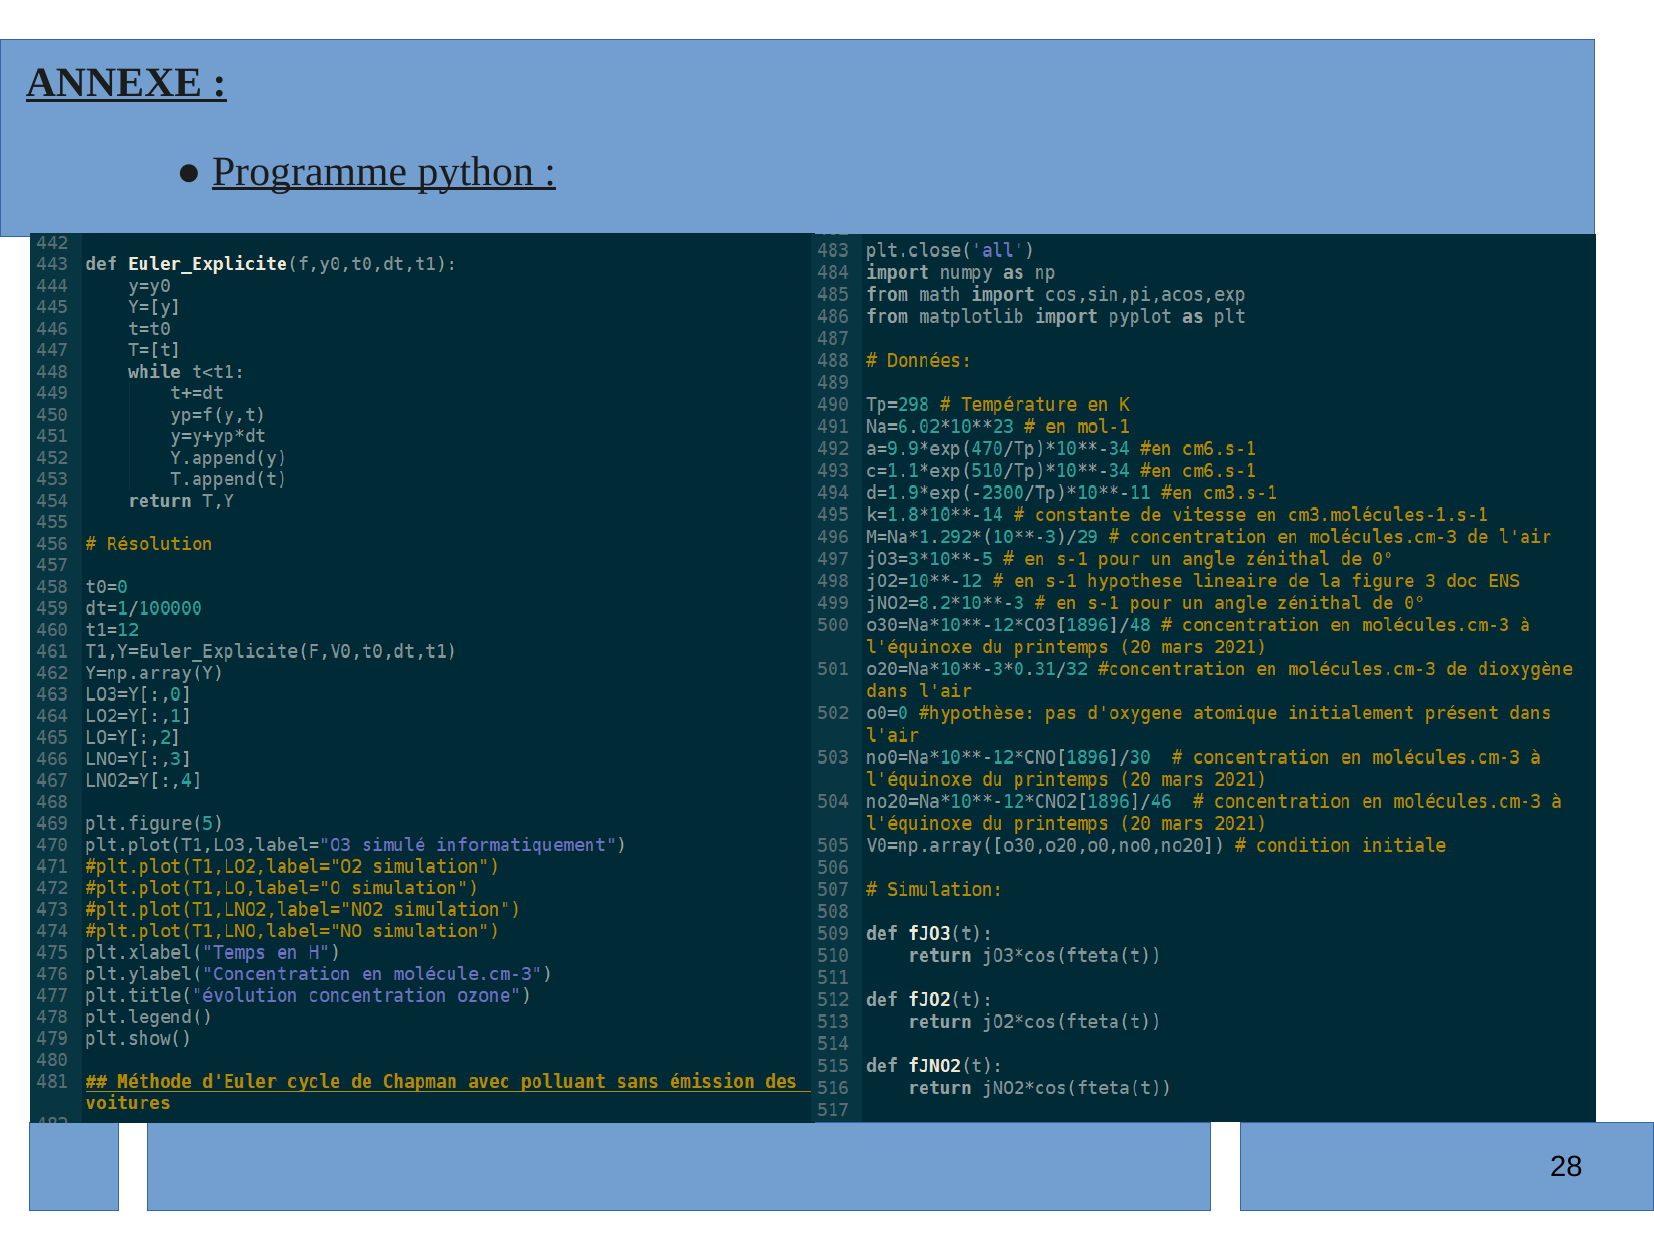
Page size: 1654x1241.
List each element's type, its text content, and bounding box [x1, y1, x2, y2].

picture [225, 949, 249, 962]
picture [583, 842, 592, 850]
picture [1221, 710, 1234, 718]
picture [1292, 751, 1296, 763]
picture [1131, 313, 1138, 326]
picture [1016, 507, 1022, 520]
picture [232, 455, 242, 463]
picture [1260, 751, 1265, 763]
picture [449, 908, 455, 915]
picture [941, 952, 949, 961]
picture [1069, 619, 1073, 630]
picture [880, 753, 890, 763]
picture [1162, 556, 1169, 564]
picture [1115, 556, 1122, 564]
picture [772, 1074, 780, 1087]
picture [1265, 798, 1274, 807]
picture [1337, 842, 1348, 851]
picture [1363, 622, 1371, 630]
picture [352, 903, 371, 915]
picture [873, 709, 880, 718]
text_box ● Programme python : [176, 147, 1566, 283]
picture [395, 971, 403, 979]
picture [1006, 795, 1010, 807]
picture [464, 928, 476, 936]
picture [358, 1074, 370, 1087]
picture [140, 261, 147, 269]
picture [162, 1037, 170, 1044]
picture [1099, 512, 1106, 520]
picture [900, 644, 906, 657]
picture [1339, 622, 1348, 630]
picture [416, 906, 428, 915]
picture [1195, 314, 1202, 322]
picture [1215, 551, 1220, 563]
picture [235, 925, 249, 936]
picture [1133, 841, 1143, 851]
picture [485, 906, 497, 915]
picture [1311, 754, 1327, 763]
picture [199, 541, 210, 549]
picture [87, 1076, 107, 1087]
picture [1394, 798, 1403, 807]
picture [1090, 464, 1096, 471]
picture [422, 1078, 440, 1087]
picture [1147, 600, 1154, 608]
picture [1279, 756, 1286, 763]
picture [1299, 512, 1308, 520]
picture [97, 753, 110, 764]
picture [1068, 486, 1075, 493]
picture [1235, 838, 1245, 851]
picture [1510, 758, 1518, 763]
picture [671, 1078, 678, 1087]
picture [985, 952, 989, 963]
picture [930, 644, 937, 652]
picture [1015, 309, 1022, 322]
picture [1331, 596, 1338, 608]
picture [1397, 750, 1402, 763]
picture [867, 798, 874, 807]
picture [1268, 842, 1285, 851]
picture [1063, 313, 1069, 322]
picture [953, 795, 957, 807]
picture [1054, 423, 1064, 432]
picture [1142, 486, 1147, 498]
picture [1025, 445, 1031, 458]
picture [528, 1078, 534, 1087]
picture [888, 820, 906, 833]
picture [964, 575, 968, 586]
picture [953, 777, 958, 785]
picture [921, 486, 927, 493]
picture [395, 644, 402, 657]
picture [1132, 486, 1136, 498]
picture [341, 925, 355, 936]
picture [1046, 795, 1059, 807]
picture [930, 776, 937, 785]
picture [167, 1078, 174, 1087]
picture [1079, 464, 1086, 471]
picture [930, 1060, 949, 1071]
picture [235, 903, 249, 915]
picture [232, 476, 242, 484]
picture [140, 1031, 146, 1044]
picture [889, 464, 894, 476]
picture [889, 927, 896, 939]
picture [480, 1078, 487, 1087]
picture [996, 1015, 1002, 1026]
picture [1231, 666, 1243, 674]
picture [564, 1078, 572, 1087]
picture [1299, 710, 1306, 718]
picture [932, 844, 938, 851]
picture [1310, 534, 1318, 542]
picture [1162, 644, 1171, 652]
picture [1047, 464, 1054, 471]
picture [118, 1075, 132, 1087]
picture [930, 949, 938, 961]
picture [1373, 529, 1378, 541]
picture [941, 1085, 949, 1093]
picture [384, 842, 396, 850]
picture [1286, 534, 1295, 542]
picture [411, 1078, 419, 1091]
picture [1120, 842, 1127, 851]
picture [1394, 507, 1399, 519]
picture [909, 619, 918, 630]
picture [230, 971, 242, 979]
picture [1194, 464, 1208, 476]
picture [395, 928, 407, 936]
picture [1252, 534, 1264, 542]
picture [964, 844, 970, 851]
picture [1181, 534, 1190, 542]
picture [142, 602, 147, 614]
picture [182, 774, 191, 786]
picture [561, 842, 573, 850]
picture [1052, 512, 1064, 520]
picture [1089, 574, 1095, 586]
picture [878, 597, 890, 608]
picture [1162, 842, 1169, 851]
picture [89, 601, 94, 614]
picture [1385, 754, 1392, 763]
picture [225, 648, 232, 661]
picture [932, 553, 936, 564]
picture [1438, 508, 1442, 520]
picture [1075, 644, 1091, 657]
picture [1296, 600, 1306, 608]
picture [1305, 622, 1317, 630]
picture [1074, 776, 1091, 789]
picture [1015, 776, 1022, 789]
picture [99, 689, 106, 700]
picture [1416, 844, 1423, 851]
picture [888, 531, 897, 542]
picture [1159, 666, 1169, 674]
picture [1370, 798, 1380, 807]
picture [443, 885, 454, 893]
picture [205, 903, 209, 915]
picture [983, 706, 990, 718]
picture [97, 774, 110, 786]
picture [177, 1074, 185, 1087]
picture [264, 971, 274, 979]
picture [1162, 820, 1171, 829]
picture [1265, 666, 1274, 674]
picture [943, 619, 947, 630]
picture [867, 531, 876, 542]
picture [501, 1078, 508, 1087]
picture [996, 751, 1001, 763]
picture [1131, 600, 1138, 612]
picture [964, 597, 968, 608]
picture [86, 859, 100, 876]
picture [108, 670, 114, 678]
picture [910, 464, 915, 476]
picture [1363, 534, 1369, 542]
picture [909, 886, 922, 895]
picture [1269, 486, 1273, 498]
picture [1550, 666, 1559, 674]
picture [1159, 710, 1169, 718]
picture [900, 776, 906, 789]
picture [488, 842, 499, 850]
picture [1531, 710, 1538, 718]
picture [1265, 556, 1274, 564]
picture [1501, 666, 1508, 674]
picture [1080, 553, 1084, 564]
picture [1059, 442, 1063, 454]
picture [217, 992, 222, 1001]
picture [1033, 556, 1041, 564]
picture [1159, 445, 1169, 454]
picture [1110, 291, 1116, 300]
picture [1126, 666, 1137, 674]
picture [1532, 756, 1539, 763]
picture [922, 531, 926, 542]
picture [1500, 575, 1508, 586]
picture [1069, 751, 1075, 763]
picture [1194, 444, 1207, 454]
picture [984, 464, 989, 476]
picture [1233, 622, 1243, 630]
picture [164, 644, 169, 657]
picture [910, 927, 917, 939]
picture [1289, 666, 1297, 674]
picture [279, 865, 285, 872]
picture [1122, 420, 1126, 432]
picture [120, 602, 126, 614]
picture [1015, 644, 1022, 657]
picture [86, 902, 100, 919]
picture [395, 863, 407, 872]
picture [1265, 512, 1274, 520]
picture [1299, 551, 1306, 564]
picture [888, 688, 895, 696]
picture [299, 865, 308, 870]
picture [448, 971, 454, 979]
picture [890, 888, 897, 895]
picture [1476, 710, 1485, 718]
picture [427, 865, 434, 872]
picture [87, 1100, 94, 1108]
picture [278, 881, 285, 893]
picture [962, 822, 971, 827]
picture [99, 645, 105, 657]
picture [278, 838, 283, 850]
picture [909, 751, 918, 763]
picture [1099, 949, 1107, 960]
picture [1141, 441, 1151, 454]
picture [464, 863, 476, 872]
picture [1036, 486, 1044, 498]
picture [911, 952, 917, 961]
picture [985, 508, 989, 520]
picture [1100, 486, 1107, 493]
picture [408, 645, 413, 657]
picture [920, 357, 926, 366]
picture [921, 464, 927, 471]
picture [169, 1014, 178, 1022]
picture [1111, 486, 1117, 493]
picture [900, 313, 907, 322]
picture [205, 925, 209, 936]
picture [930, 706, 937, 718]
picture [953, 952, 959, 961]
picture [1500, 529, 1504, 540]
picture [1094, 841, 1101, 851]
picture [948, 710, 954, 723]
picture [373, 885, 386, 893]
text_box ANNEXE : [25, 59, 1001, 153]
picture [951, 287, 958, 300]
picture [1449, 758, 1465, 763]
picture [238, 644, 243, 657]
picture [1048, 663, 1052, 674]
picture [1095, 401, 1106, 410]
picture [384, 1075, 388, 1087]
picture [1426, 754, 1433, 763]
picture [1373, 842, 1380, 851]
picture [156, 1035, 162, 1044]
picture [1037, 596, 1043, 608]
picture [1194, 556, 1201, 564]
picture [1065, 600, 1074, 608]
picture [873, 992, 880, 1005]
picture [1436, 844, 1445, 849]
picture [1015, 820, 1022, 833]
picture [1205, 754, 1222, 763]
picture [1162, 776, 1175, 785]
picture [1370, 710, 1382, 718]
picture [289, 908, 296, 915]
picture [890, 734, 896, 741]
picture [1215, 578, 1222, 586]
picture [681, 1078, 690, 1087]
picture [1183, 313, 1192, 322]
picture [869, 926, 880, 939]
picture [867, 420, 876, 432]
picture [1510, 798, 1519, 807]
picture [1331, 512, 1340, 520]
picture [1058, 464, 1063, 476]
picture [92, 257, 99, 269]
picture [1046, 644, 1053, 652]
picture [99, 624, 103, 635]
picture [1147, 534, 1157, 542]
picture [30, 233, 81, 1123]
picture [1231, 798, 1243, 807]
picture [501, 971, 509, 979]
picture [1426, 534, 1434, 542]
picture [205, 860, 209, 872]
picture [235, 1078, 243, 1087]
picture [278, 949, 295, 958]
picture [485, 992, 497, 1001]
picture [1048, 752, 1055, 763]
picture [930, 993, 939, 1005]
picture [1320, 551, 1325, 563]
picture [1343, 754, 1359, 763]
picture [279, 992, 295, 1001]
picture [339, 971, 348, 979]
picture [205, 882, 209, 893]
picture [1025, 419, 1035, 432]
picture [1337, 798, 1348, 807]
picture [1005, 1015, 1013, 1021]
picture [888, 842, 904, 851]
picture [161, 498, 169, 506]
picture [1352, 507, 1357, 519]
picture [1078, 423, 1097, 432]
picture [448, 842, 454, 850]
picture [1215, 490, 1224, 498]
picture [1036, 751, 1048, 763]
picture [943, 663, 947, 674]
picture [962, 927, 970, 938]
picture [226, 1075, 232, 1087]
picture [948, 445, 957, 458]
picture [979, 401, 996, 414]
picture [1194, 600, 1201, 608]
picture [920, 313, 928, 322]
picture [1079, 486, 1084, 498]
picture [129, 370, 138, 377]
picture [1090, 795, 1094, 807]
picture [1331, 529, 1336, 541]
picture [930, 927, 939, 939]
picture [439, 645, 445, 657]
picture [1200, 622, 1211, 630]
picture [120, 624, 124, 635]
picture [1047, 313, 1060, 326]
picture [941, 1019, 949, 1027]
picture [326, 992, 338, 1001]
picture [868, 507, 873, 520]
picture [87, 688, 95, 700]
picture [1181, 490, 1190, 498]
picture [1238, 754, 1253, 763]
picture [932, 315, 938, 322]
picture [258, 949, 264, 958]
picture [867, 754, 874, 763]
picture [1391, 710, 1401, 718]
picture [889, 486, 894, 498]
picture [370, 971, 380, 979]
picture [1141, 574, 1148, 586]
picture [1046, 820, 1053, 829]
picture [1078, 949, 1086, 960]
picture [909, 795, 932, 807]
picture [1159, 468, 1169, 476]
picture [890, 508, 894, 520]
picture [1131, 291, 1138, 304]
picture [1226, 600, 1232, 608]
picture [953, 420, 957, 432]
picture [978, 886, 990, 895]
picture [432, 992, 444, 1001]
picture [1300, 754, 1308, 763]
picture [999, 291, 1006, 300]
picture [1373, 754, 1382, 763]
picture [900, 357, 916, 366]
picture [900, 291, 907, 300]
picture [994, 1082, 1006, 1093]
picture [943, 751, 949, 763]
picture [1120, 398, 1124, 410]
picture [173, 710, 177, 721]
picture [920, 291, 932, 300]
picture [911, 575, 915, 586]
picture [932, 508, 936, 520]
picture [300, 1078, 308, 1091]
picture [1022, 578, 1032, 586]
picture [587, 1078, 593, 1087]
picture [963, 952, 970, 961]
picture [873, 1058, 880, 1071]
picture [1439, 750, 1444, 763]
picture [360, 992, 369, 1001]
picture [152, 951, 158, 958]
picture [909, 663, 918, 674]
picture [129, 1100, 137, 1108]
picture [1479, 622, 1487, 630]
picture [984, 291, 996, 304]
picture [1069, 950, 1075, 961]
picture [1101, 756, 1107, 763]
picture [1405, 666, 1413, 674]
picture [812, 283, 861, 1123]
picture [429, 645, 434, 657]
picture [1046, 776, 1053, 785]
picture [1067, 820, 1091, 833]
picture [1069, 575, 1073, 586]
picture [930, 820, 937, 829]
picture [1248, 464, 1252, 476]
picture [1489, 754, 1498, 763]
text_box 28 [1535, 1142, 1625, 1218]
